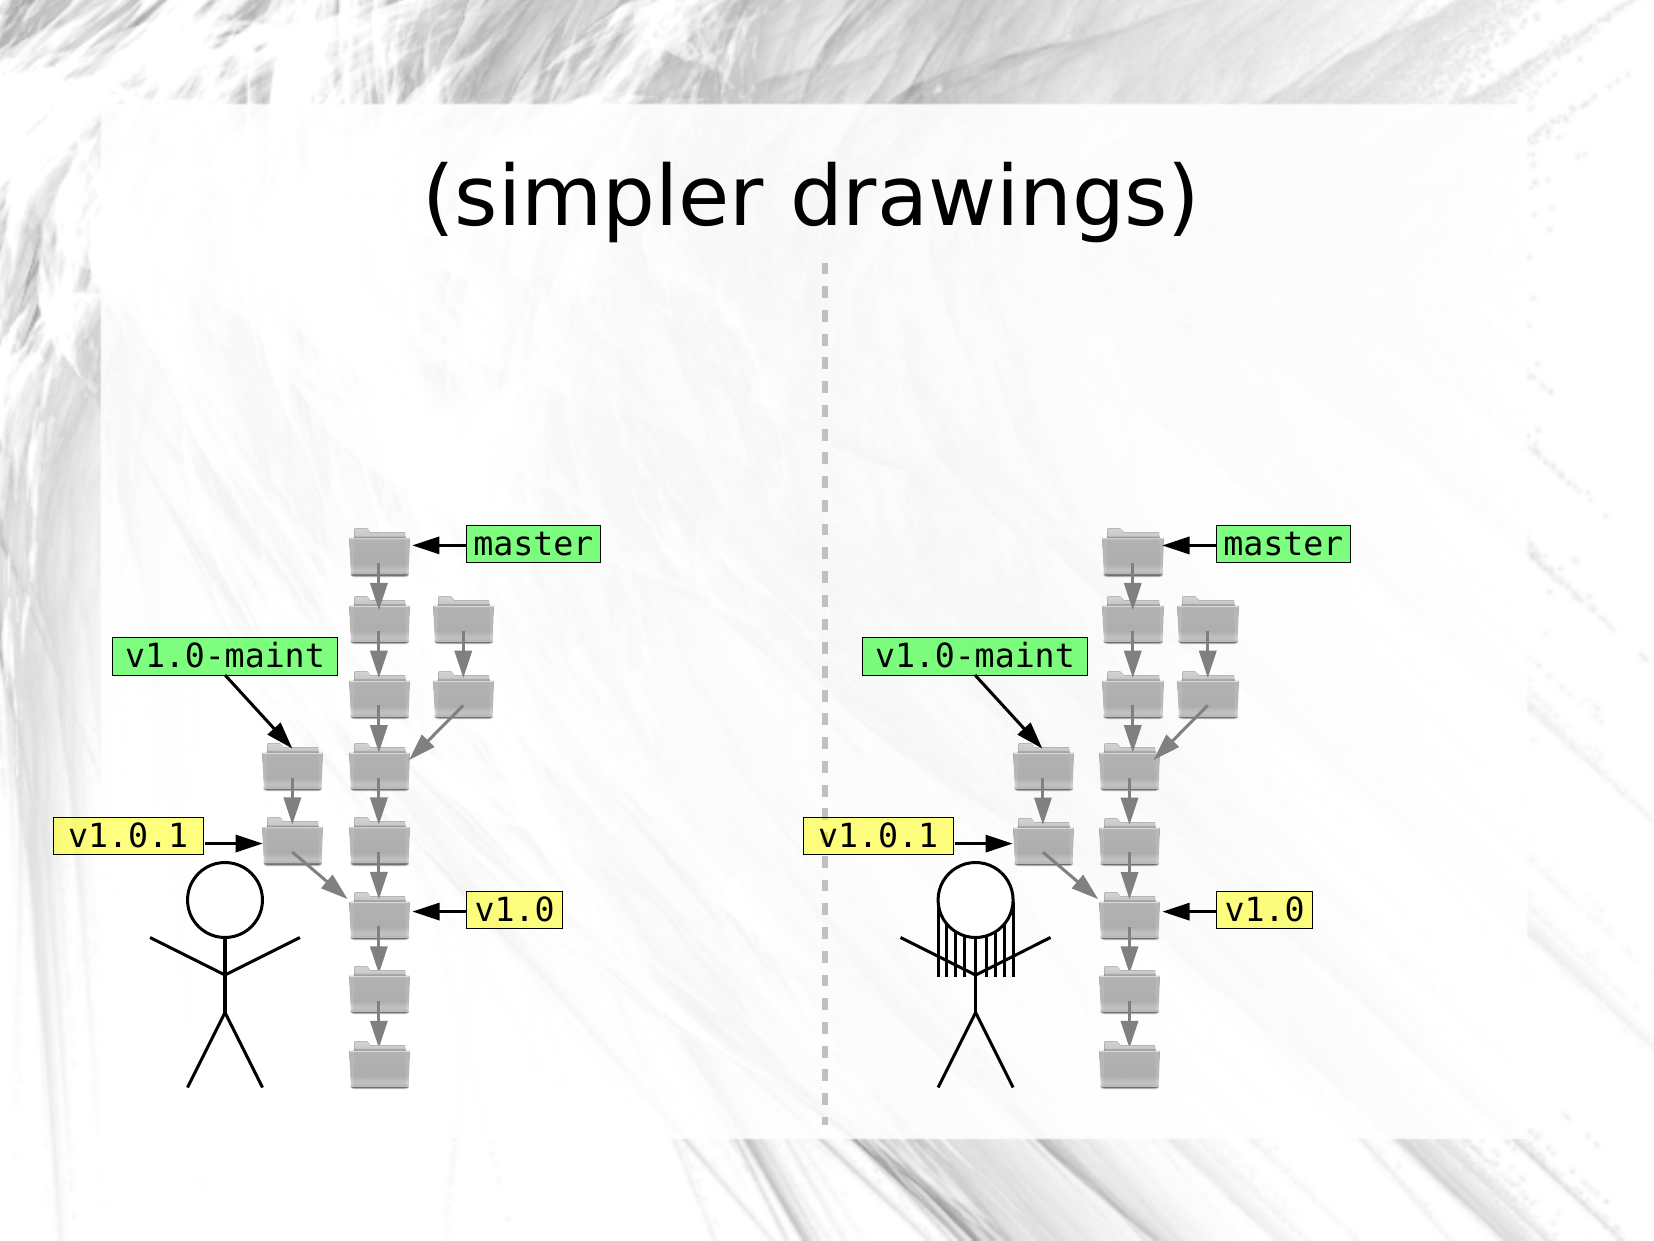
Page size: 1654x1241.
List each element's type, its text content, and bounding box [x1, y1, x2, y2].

text_box v1.0-maint [112, 637, 338, 676]
text_box v1.0-maint [862, 637, 1088, 676]
title (simpler drawings) [118, 112, 1506, 281]
text_box v1.0 [466, 891, 563, 929]
text_box master [1216, 525, 1351, 563]
text_box v1.0 [1216, 891, 1313, 929]
text_box v1.0.1 [53, 817, 204, 855]
picture [0, 0, 1654, 1241]
text_box master [466, 525, 601, 563]
text_box v1.0.1 [803, 817, 954, 855]
text_box [938, 862, 1014, 938]
